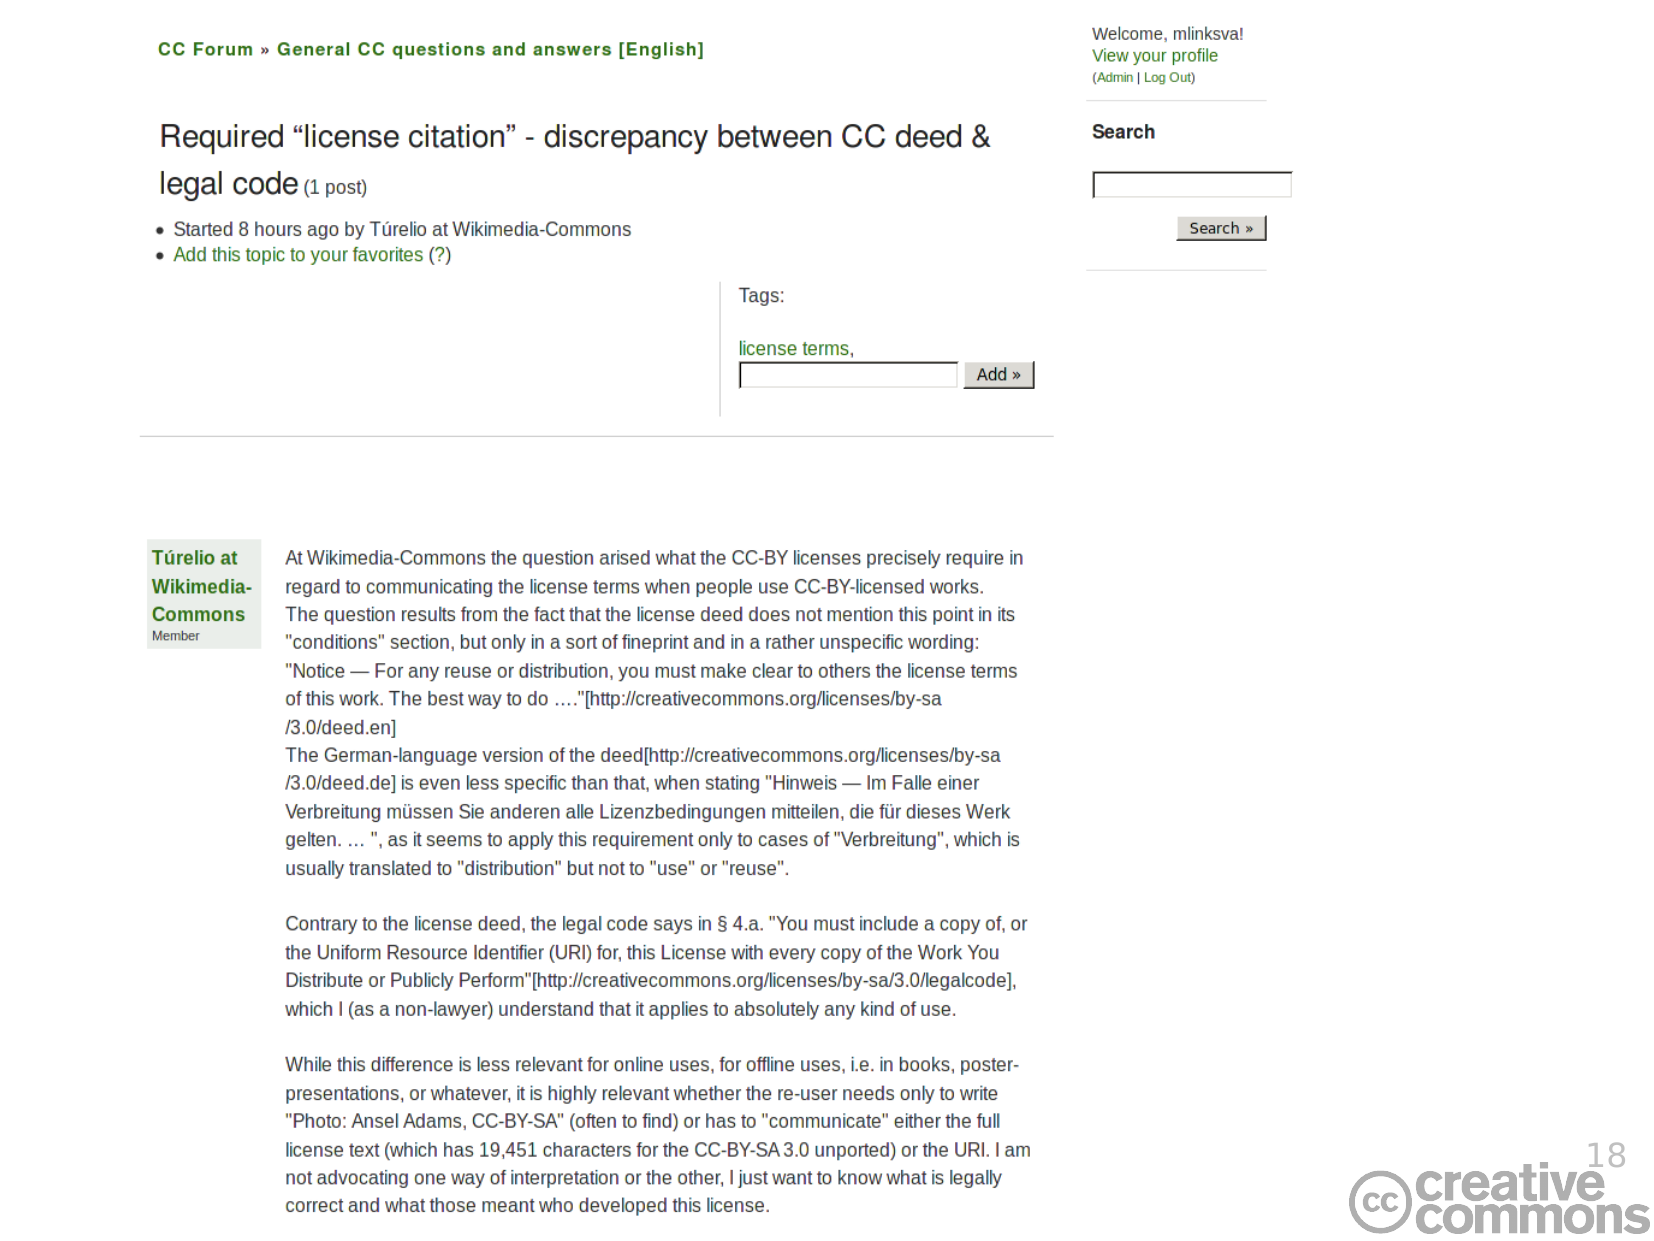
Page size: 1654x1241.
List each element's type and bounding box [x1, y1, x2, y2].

picture [1349, 1162, 1650, 1234]
picture [75, 0, 1304, 1241]
